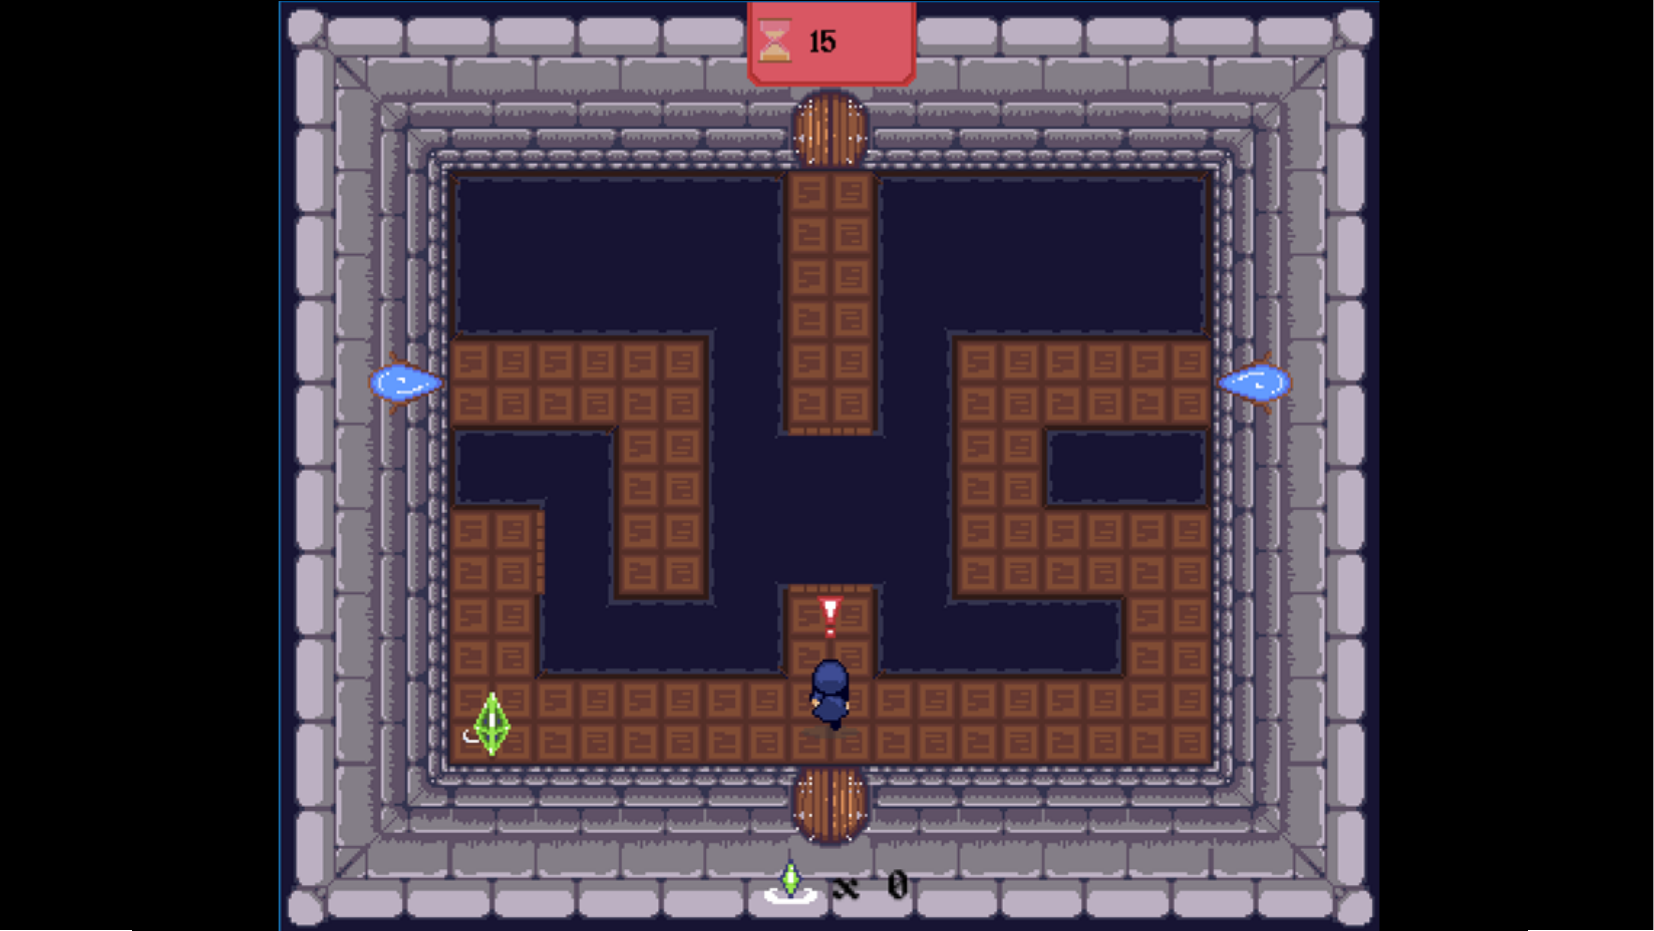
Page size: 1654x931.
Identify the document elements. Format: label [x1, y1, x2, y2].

picture [132, 1, 1528, 931]
